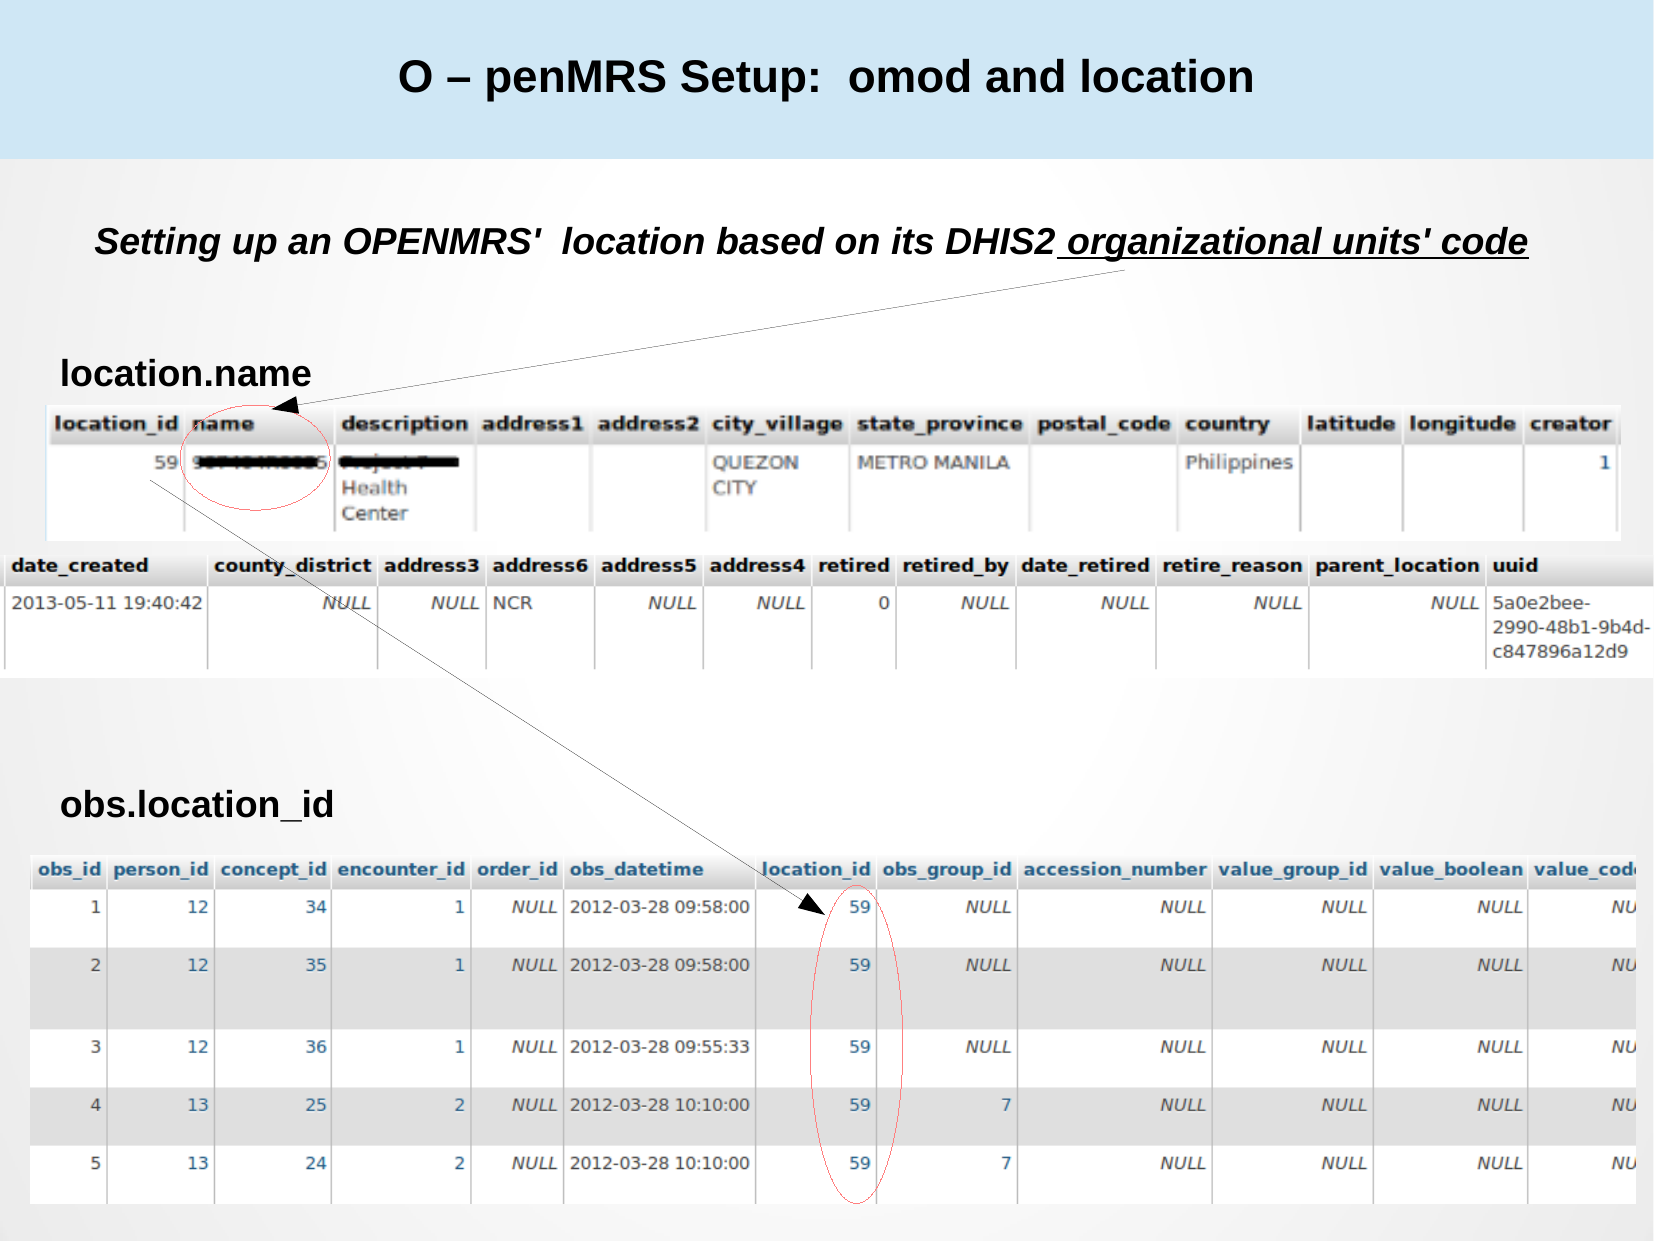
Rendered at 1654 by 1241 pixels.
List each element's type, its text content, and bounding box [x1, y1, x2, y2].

text_box O – penMRS Setup: omod and location [0, 0, 1654, 159]
text_box Setting up an OPENMRS' location based on its DHIS2 organizational units' code [79, 213, 1544, 271]
text_box location.name [45, 345, 327, 402]
text_box obs.location_id [45, 776, 351, 833]
picture [0, 159, 1654, 1241]
